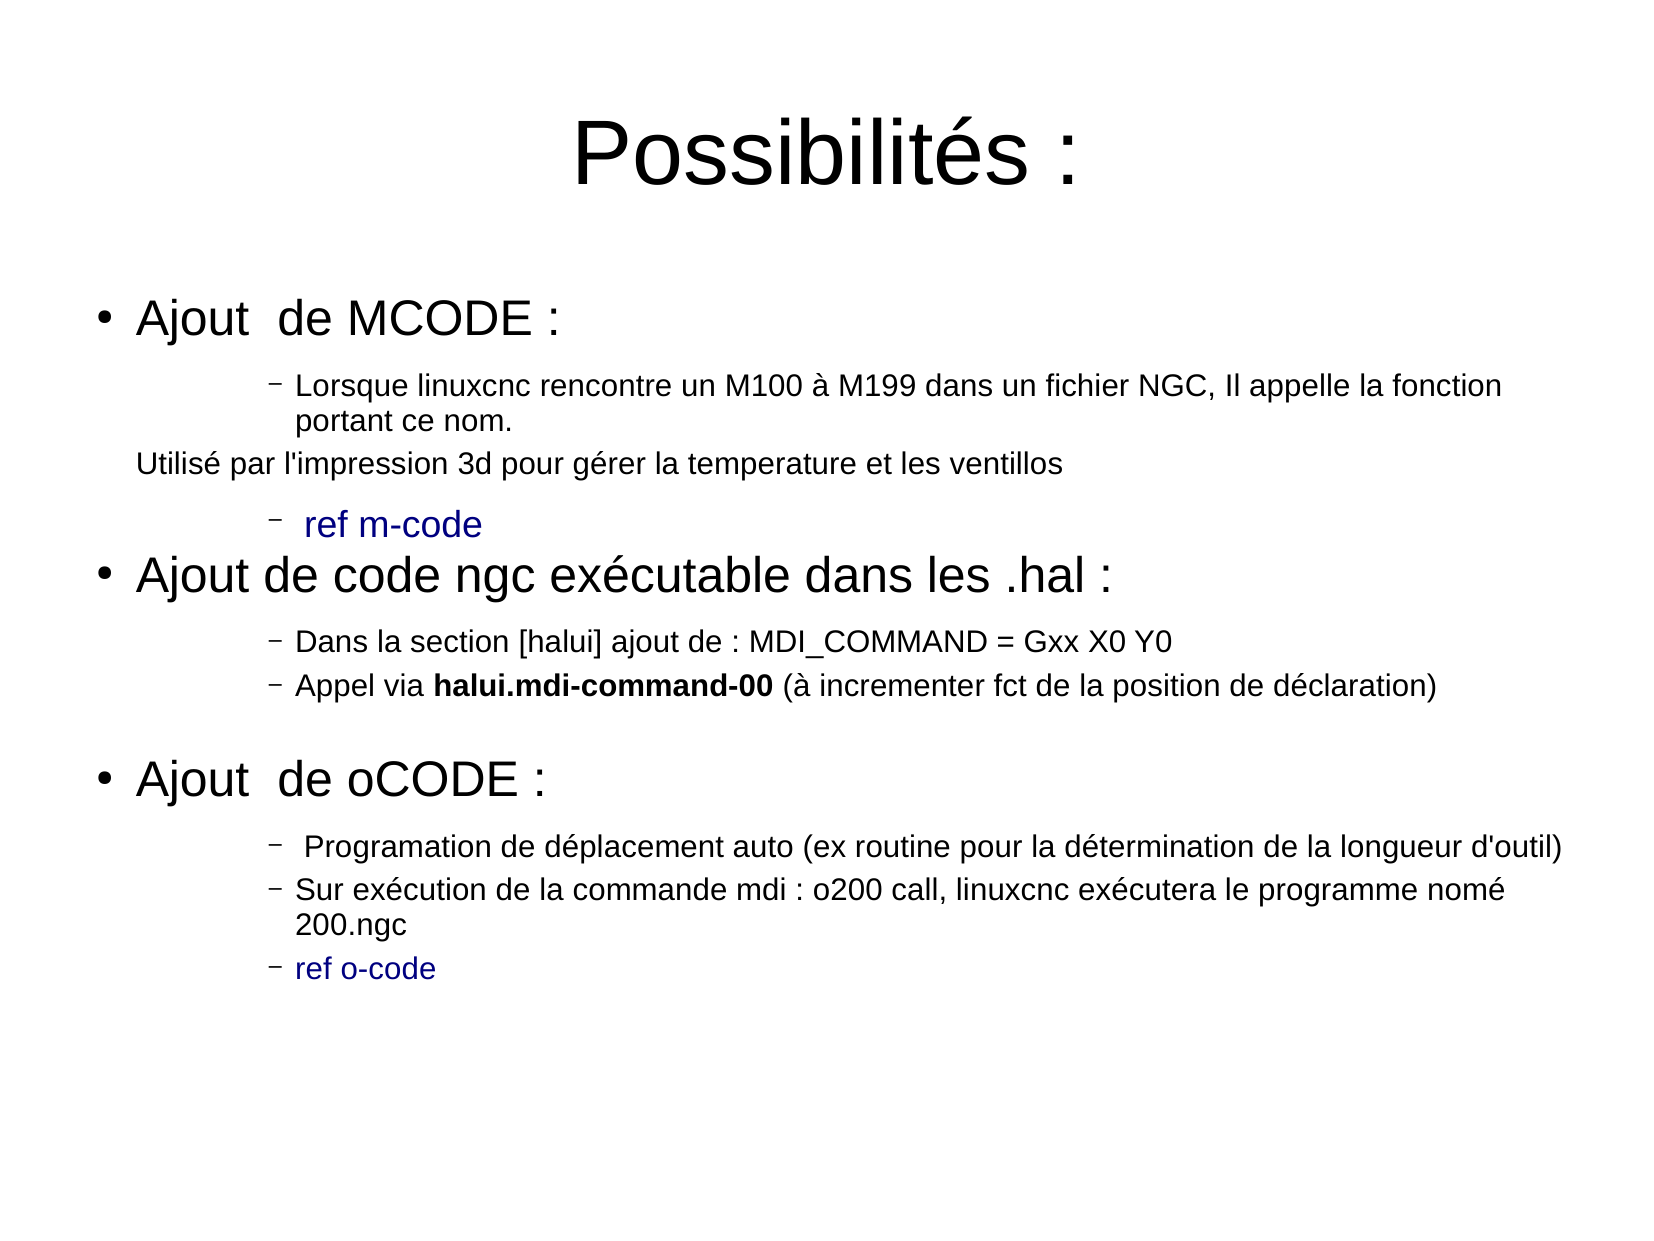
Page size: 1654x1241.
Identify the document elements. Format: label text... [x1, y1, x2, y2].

text_box ref m-code [289, 496, 508, 567]
title Possibilités : [82, 49, 1571, 257]
list Ajout de MCODE : Lorsque linuxcnc rencontre un M100 à M199 dans un fichier NGC, Il appelle la fonction portant ce nom. Utilisé par l'impression 3d pour gérer la temperature et les ventillos Ajout de code ngc exécutable dans les .hal : Dans la section [halui] ajout de : MDI_COMMAND = Gxx X0 Y0 Appel via halui.mdi-command-00 (à incrementer fct de la position de déclaration) Ajout de oCODE : Programation de déplacement auto (ex routine pour la détermination de la longueur d'outil) Sur exécution de la commande mdi : o200 call, linuxcnc exécutera le programme nomé 200.ngc ref o-code [82, 290, 1571, 1010]
